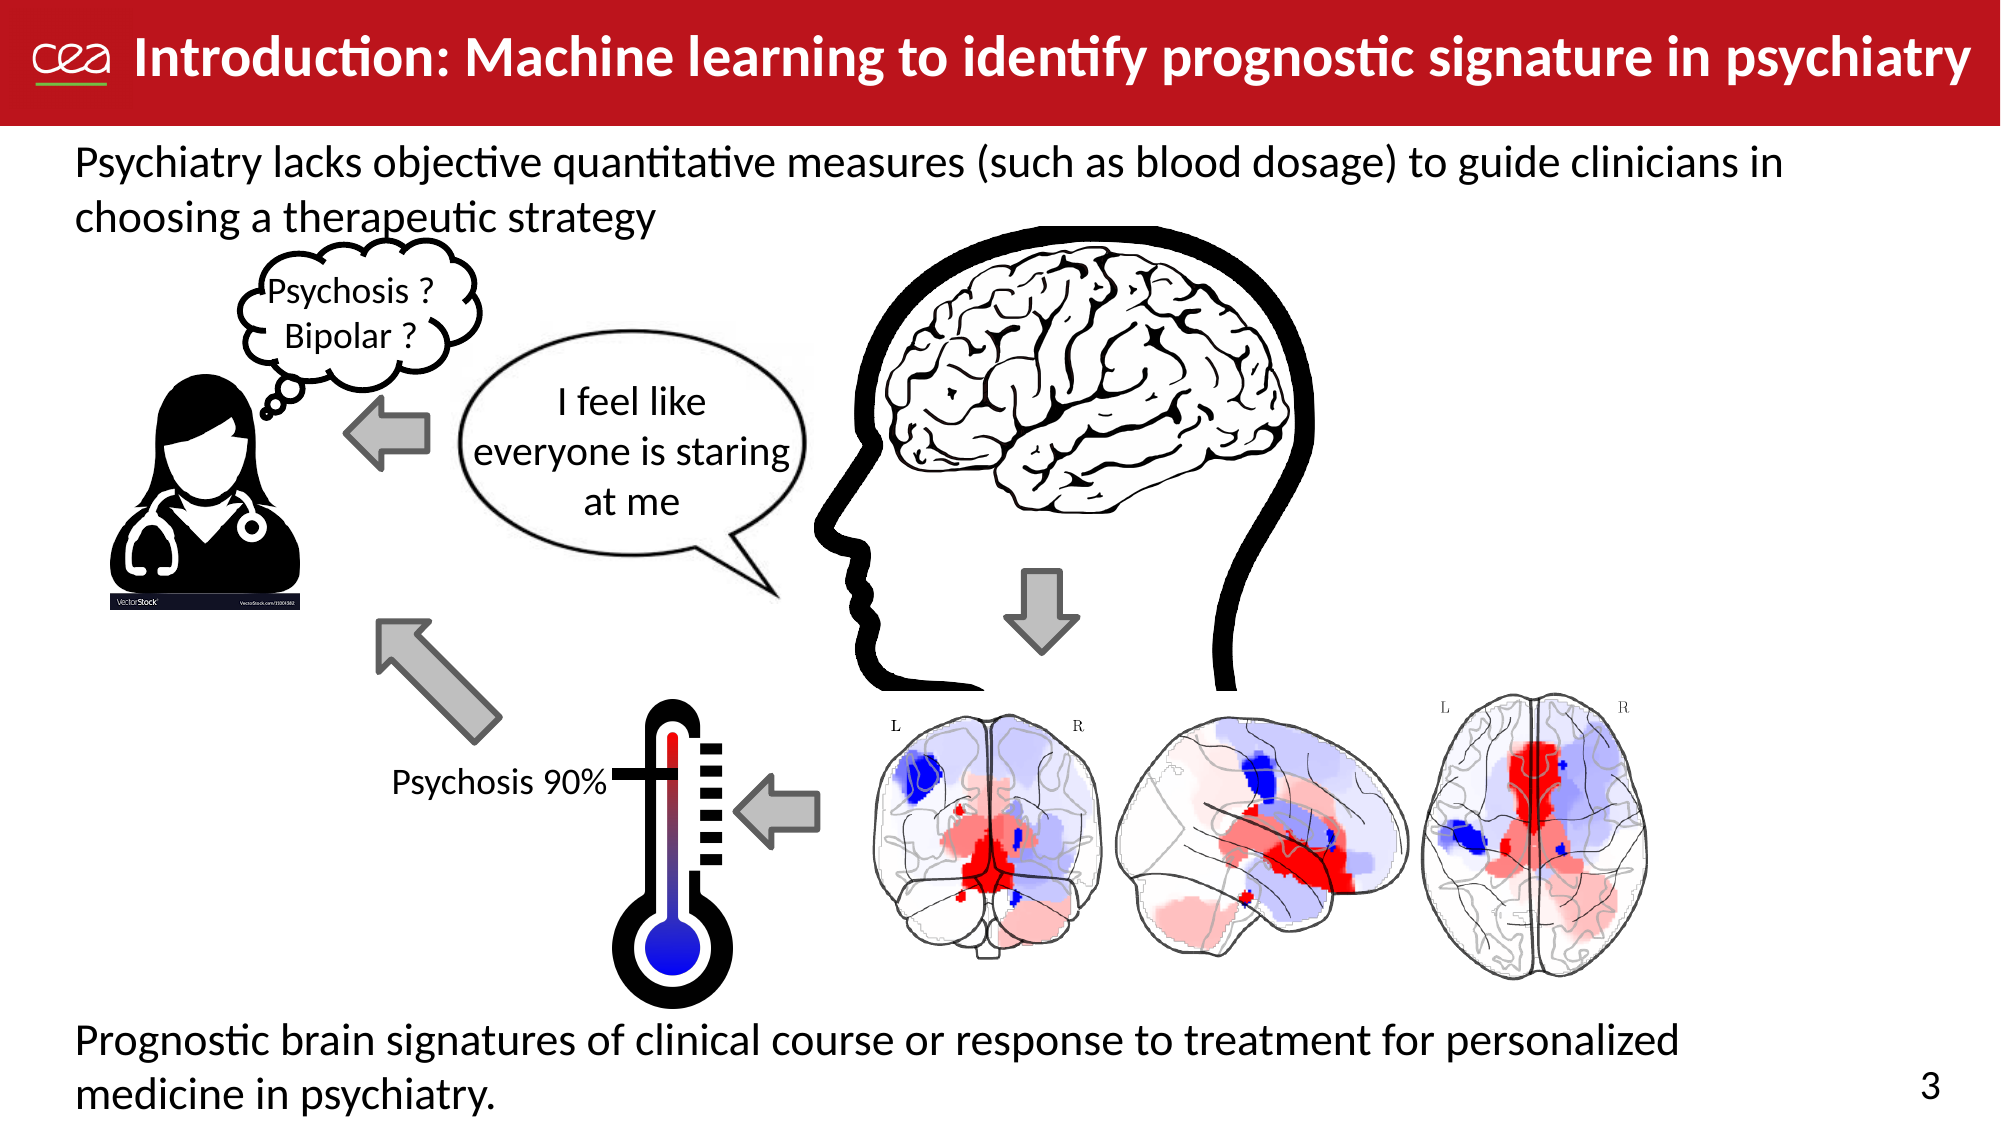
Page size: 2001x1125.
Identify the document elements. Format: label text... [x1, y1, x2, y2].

title Introduction: Machine learning to identify prognostic signature in psychiatry [120, 0, 2000, 124]
text_box Prognostic brain signatures of clinical course or response to treatment for personalized medicine in psychiatry. [59, 1001, 1871, 1109]
text_box Psychosis 90% [376, 750, 625, 803]
text_box I feel like everyone is staring at me [450, 321, 814, 604]
text_box Psychiatry lacks objective quantitative measures (such as blood dosage) to guide clinicians in choosing a therapeutic strategy [60, 124, 1935, 231]
picture [612, 699, 733, 1001]
text_box [1005, 571, 1078, 654]
text_box Psychosis ? Bipolar ? [239, 240, 480, 418]
picture [807, 226, 1648, 981]
text_box [345, 397, 428, 470]
text_box [378, 621, 500, 743]
text_box [735, 775, 818, 848]
picture [9, 8, 120, 109]
picture [110, 374, 300, 610]
